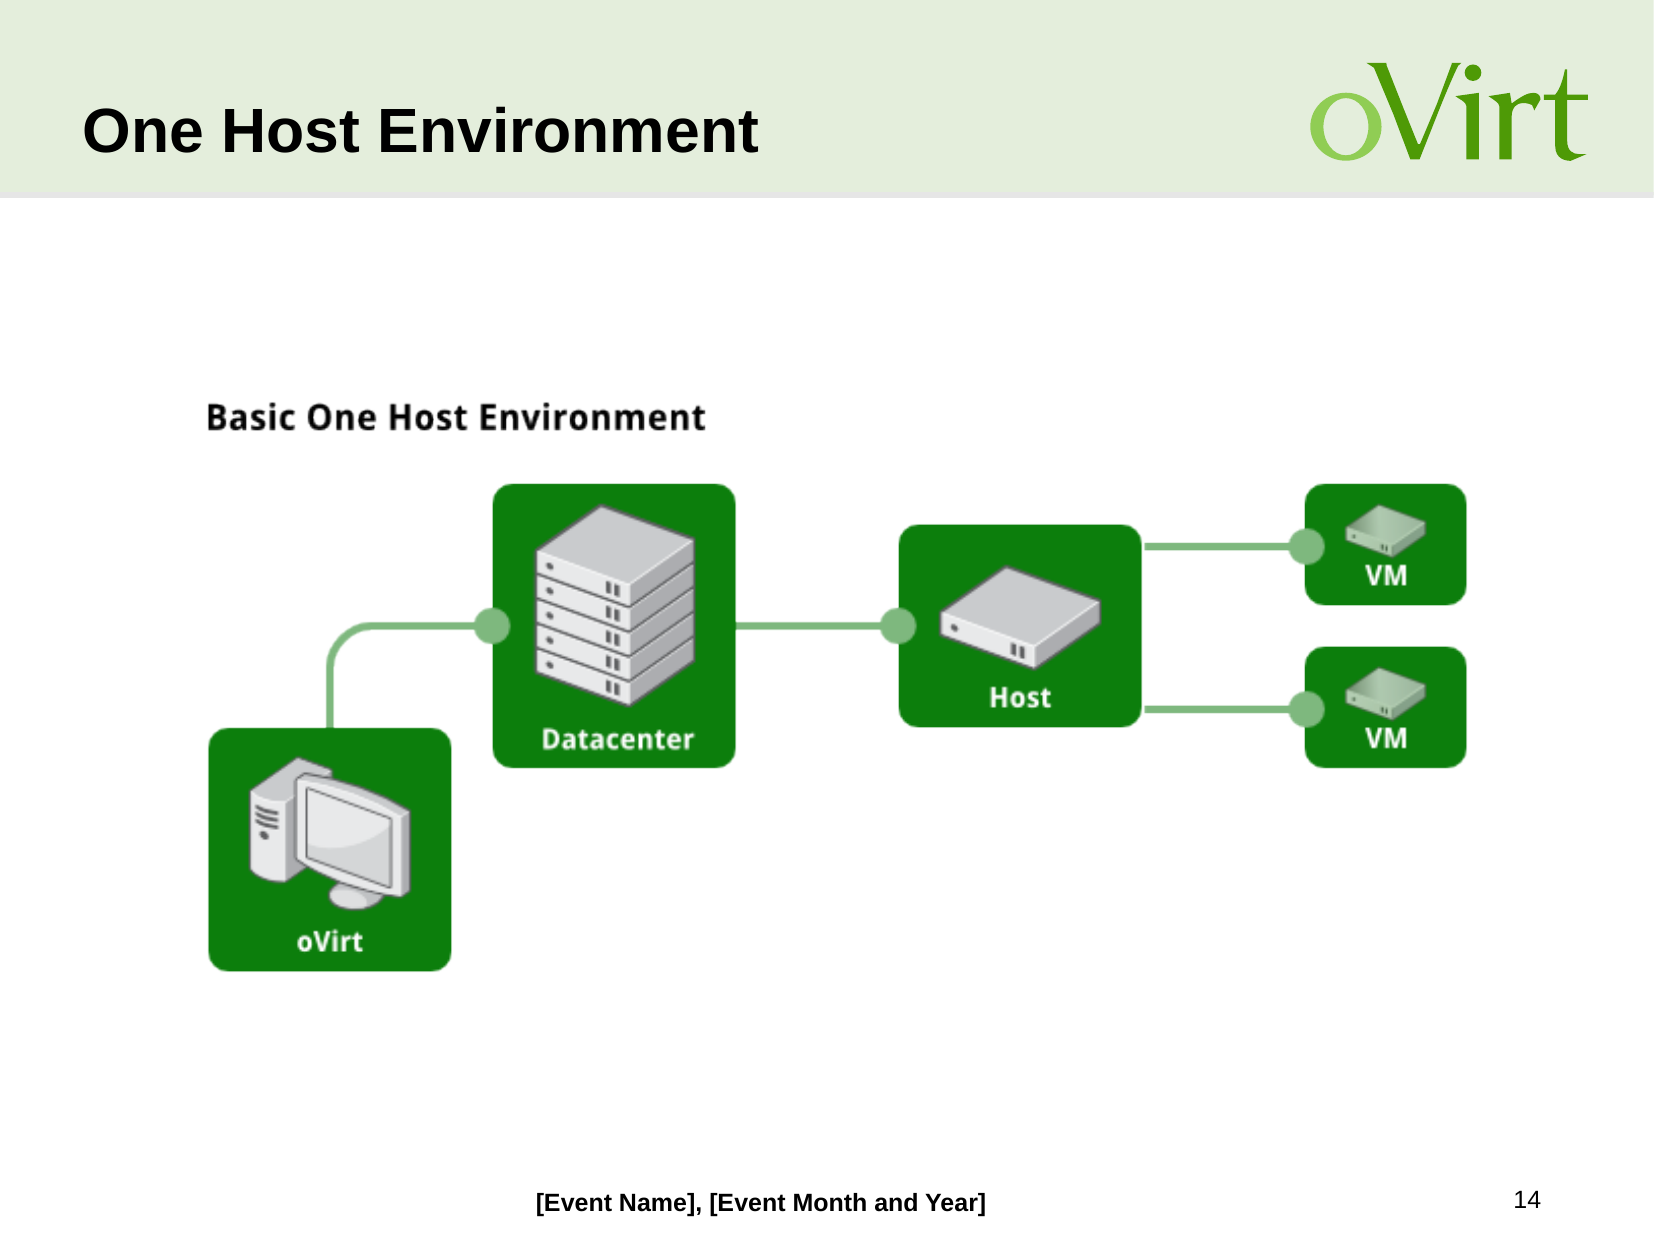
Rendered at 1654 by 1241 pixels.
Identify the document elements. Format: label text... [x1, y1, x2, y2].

title One Host Environment [82, 37, 1571, 226]
picture [168, 362, 1508, 1013]
